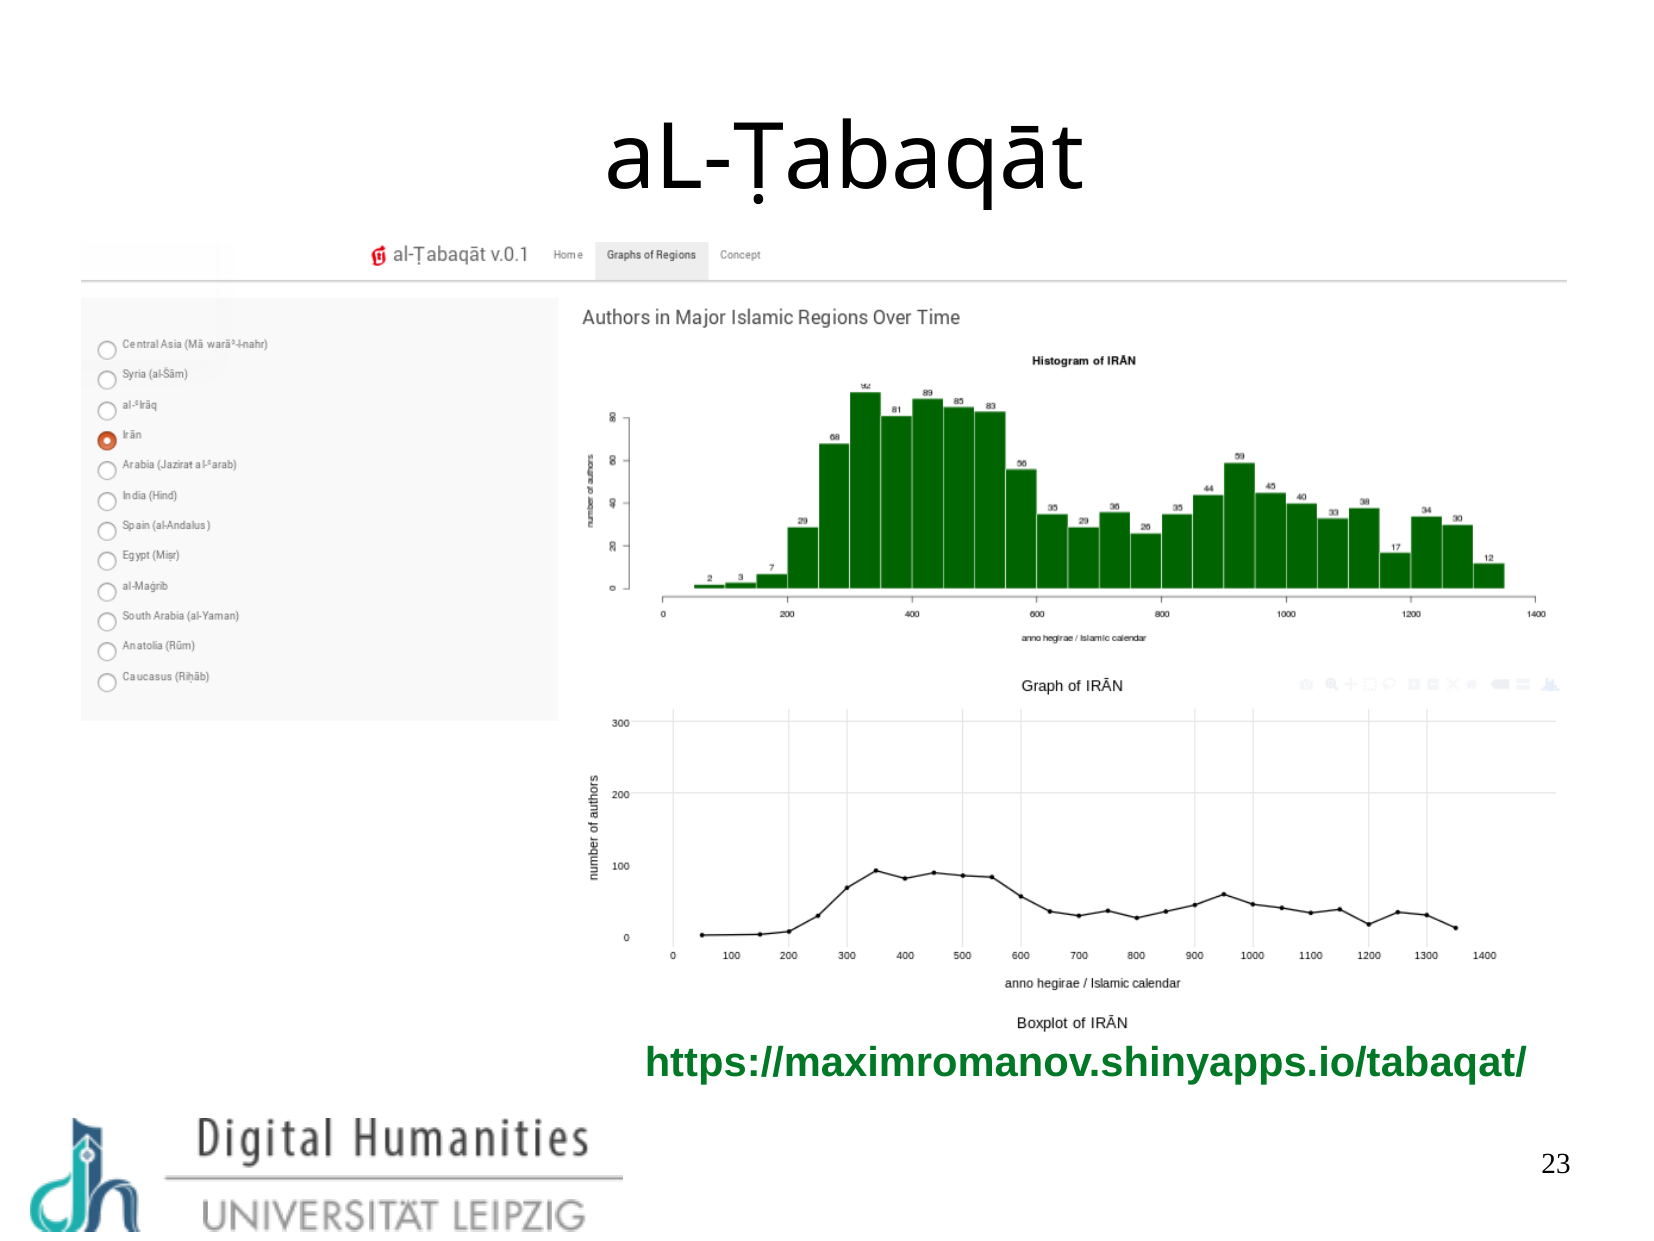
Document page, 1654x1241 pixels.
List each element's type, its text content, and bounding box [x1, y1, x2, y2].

title aL-Ṭabaqāt [82, 49, 1571, 257]
picture [30, 1118, 623, 1232]
text_box https://maximromanov.shinyapps.io/tabaqat/ [630, 1031, 1561, 1141]
picture [81, 242, 1567, 1033]
